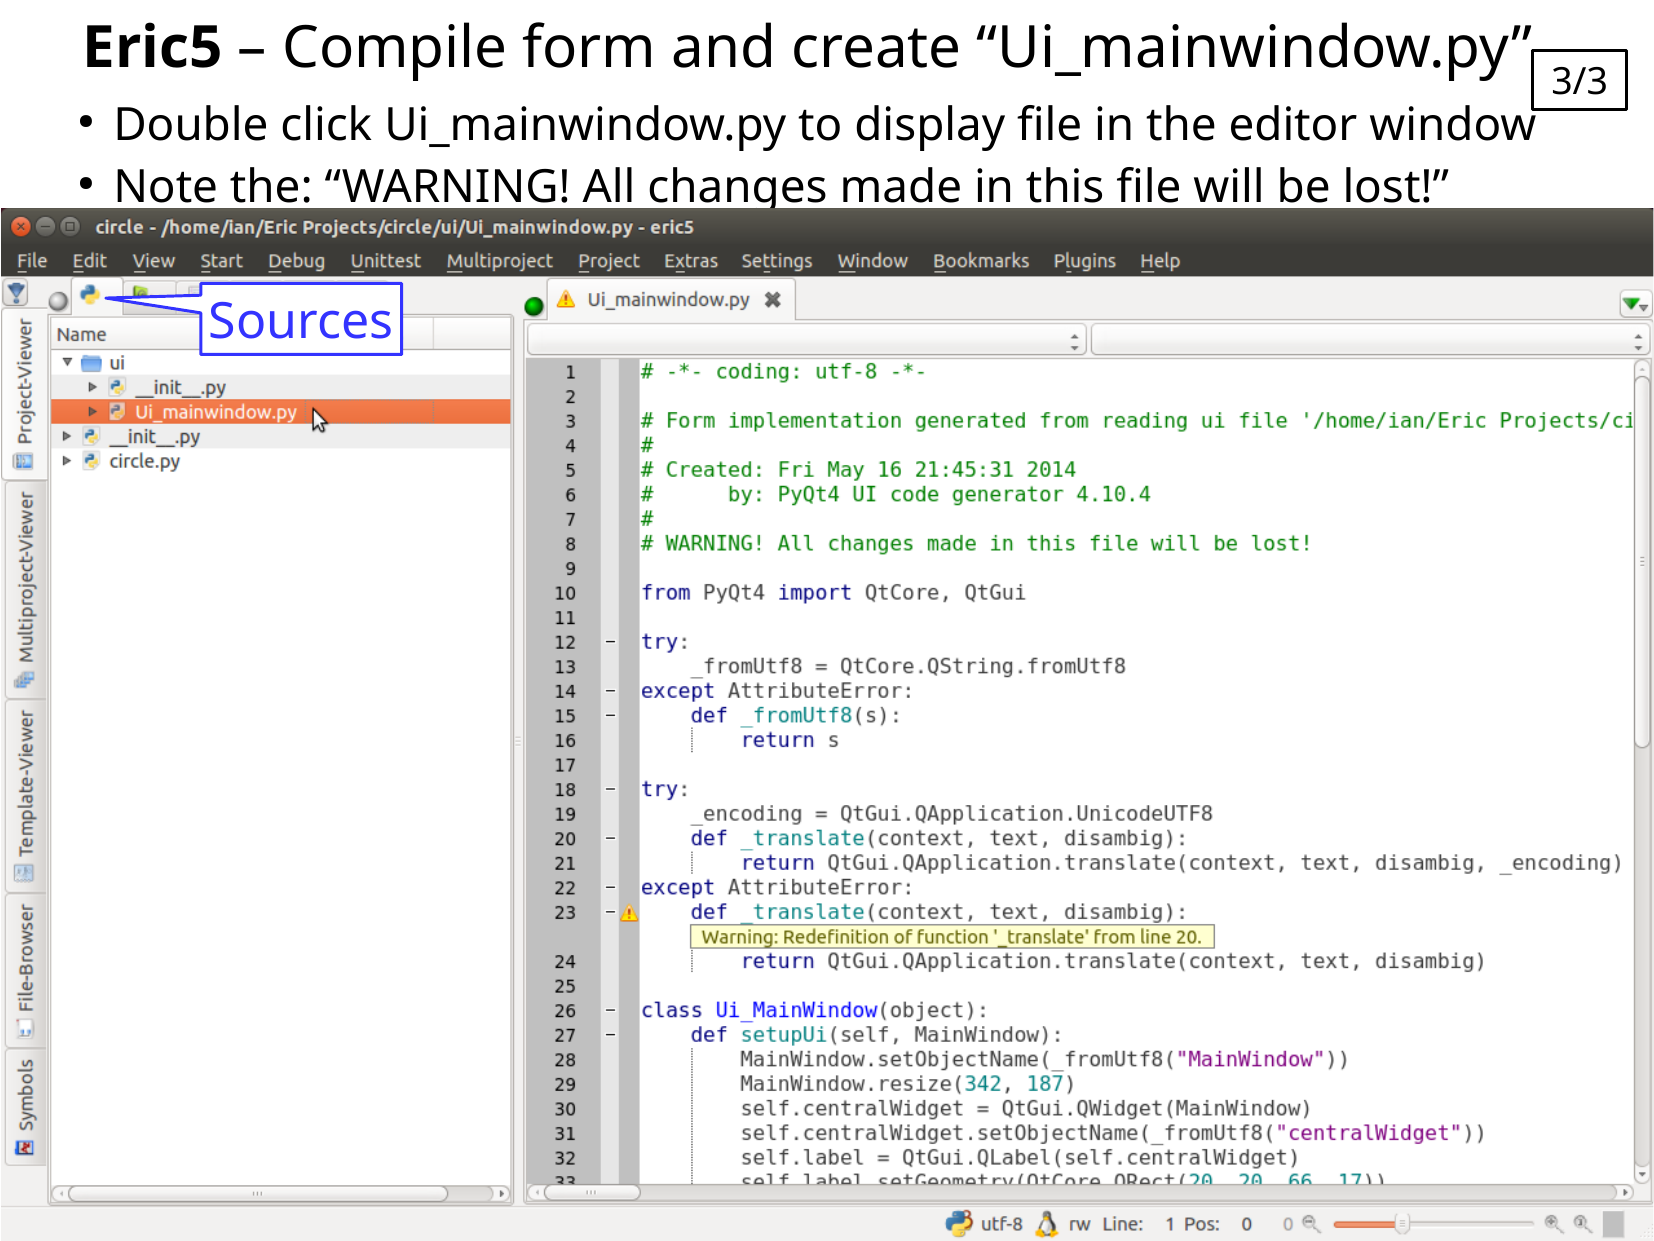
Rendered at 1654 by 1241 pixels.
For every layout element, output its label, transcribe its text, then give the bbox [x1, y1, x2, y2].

title Eric5 – Compile form and create “Ui_mainwindow.py” [82, 39, 1571, 94]
picture [1, 208, 1654, 1241]
text_box 3/3 [1532, 50, 1627, 110]
text_box Sources [105, 283, 402, 355]
text_box Double click Ui_mainwindow.py to display file in the editor window Note the: “WARNING! All changes made in this file will be lost!” [77, 94, 1567, 208]
